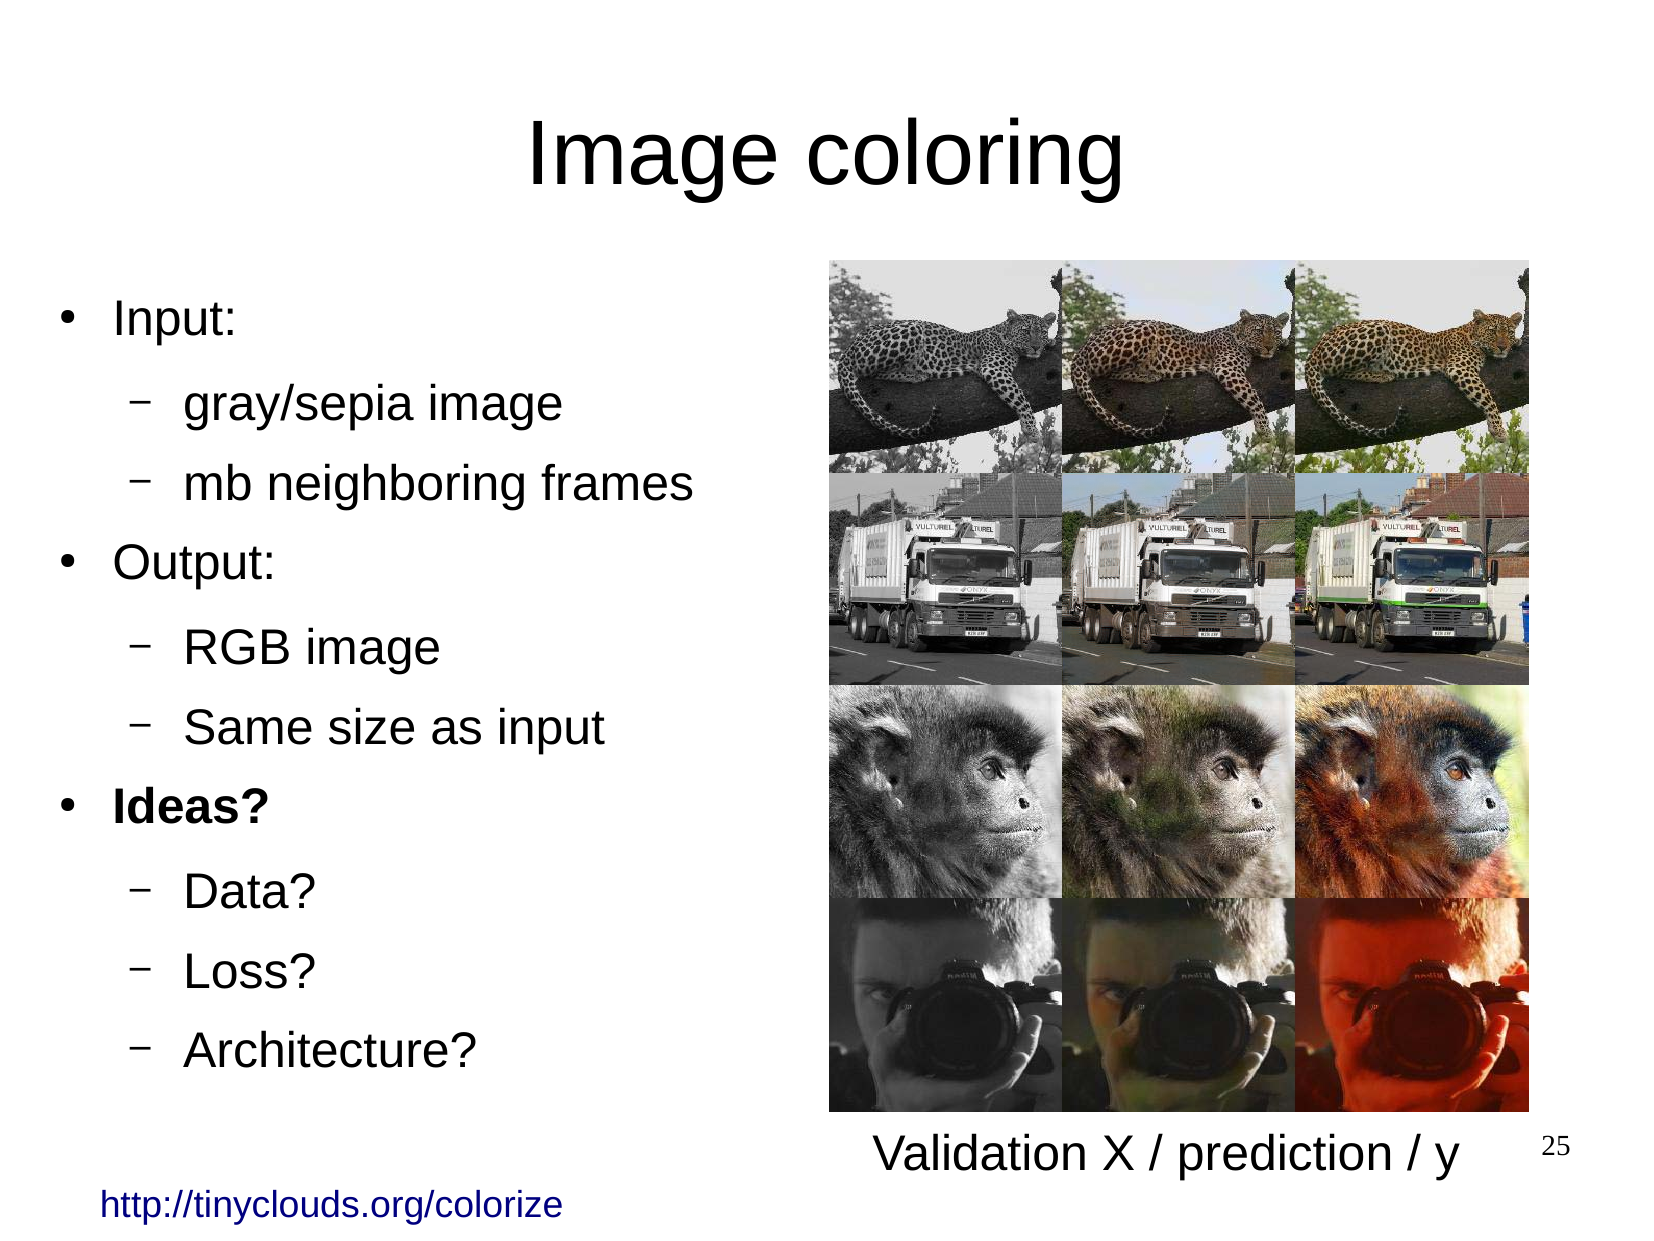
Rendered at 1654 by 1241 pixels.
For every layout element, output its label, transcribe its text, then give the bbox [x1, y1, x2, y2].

title Image coloring [82, 49, 1571, 257]
text_box http://tinyclouds.org/colorize [85, 1175, 590, 1233]
picture [829, 260, 1529, 1112]
list Input: gray/sepia image mb neighboring frames Output: RGB image Same size as input Ideas? Data? Loss? Architecture? [41, 290, 1530, 1216]
text_box Validation X / prediction / y [801, 1125, 1553, 1216]
